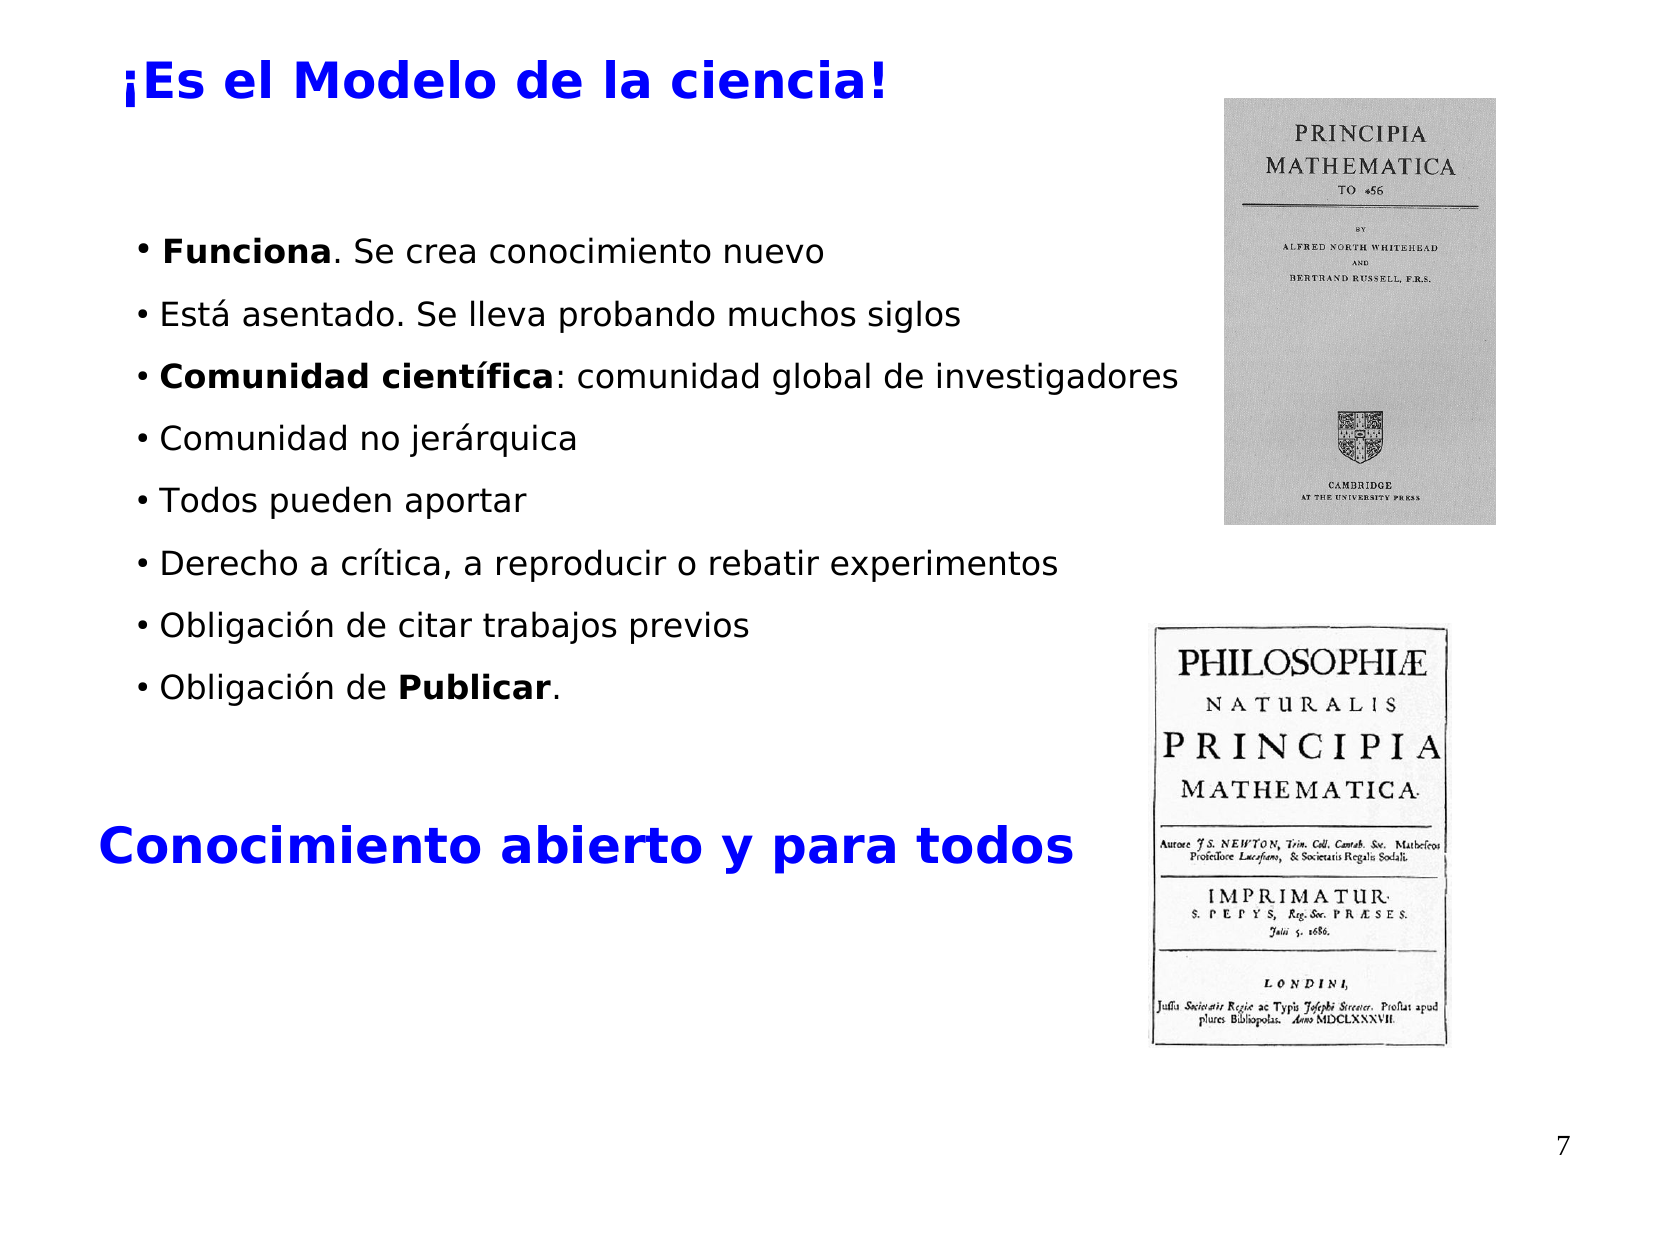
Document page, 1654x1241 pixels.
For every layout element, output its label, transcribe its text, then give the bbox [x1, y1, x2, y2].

text_box Funciona. Se crea conocimiento nuevo Está asentado. Se lleva probando muchos siglos Comunidad científica: comunidad global de investigadores Comunidad no jerárquica Todos pueden aportar Derecho a crítica, a reproducir o rebatir experimentos Obligación de citar trabajos previos Obligación de Publicar. [122, 221, 1312, 715]
text_box Conocimiento abierto y para todos [83, 809, 1091, 883]
picture [1148, 623, 1452, 1048]
picture [1224, 98, 1496, 525]
text_box ¡Es el Modelo de la ciencia! [105, 45, 907, 119]
